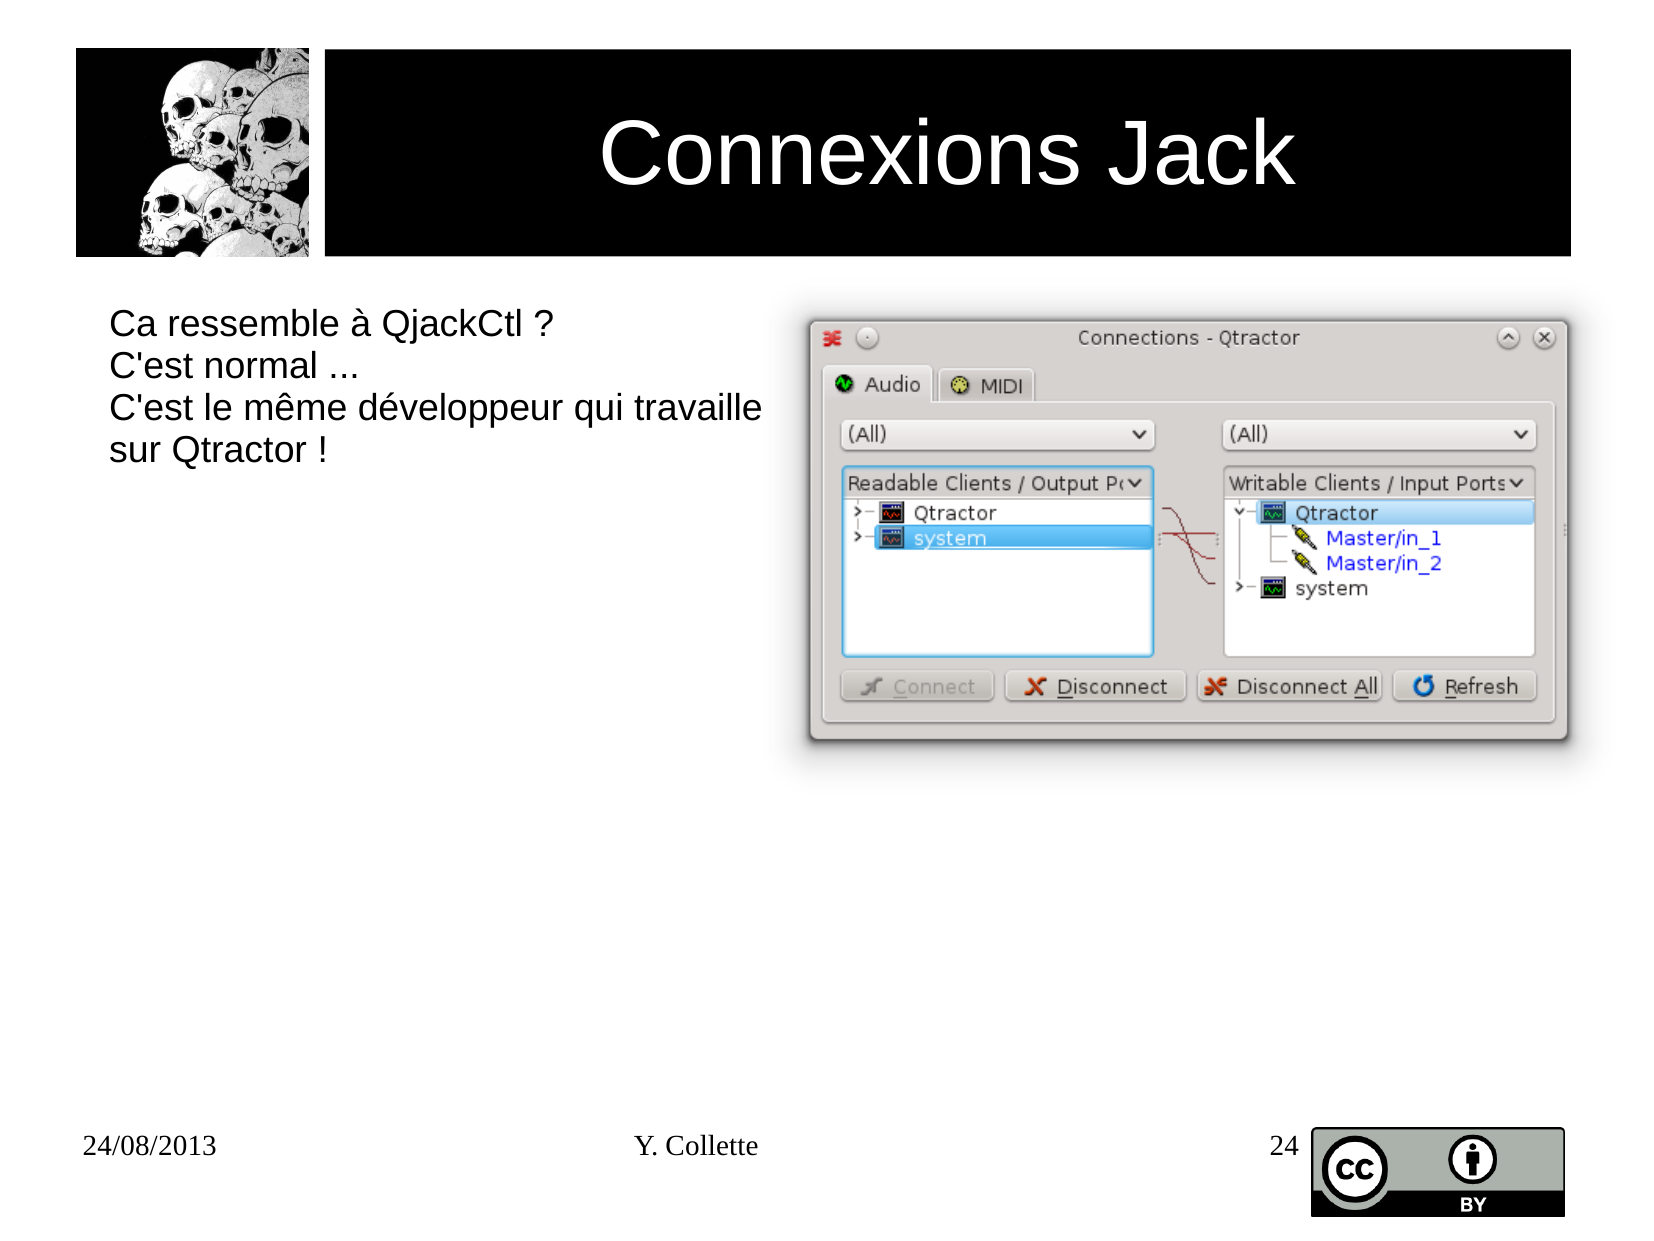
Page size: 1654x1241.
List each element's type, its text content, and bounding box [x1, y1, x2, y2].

picture [748, 259, 1630, 802]
text_box Ca ressemble à QjackCtl ? C'est normal ... C'est le même développeur qui travaille sur Qtractor ! [94, 295, 792, 479]
title Connexions Jack [324, 49, 1571, 257]
picture [1311, 1127, 1565, 1217]
picture [76, 48, 309, 257]
